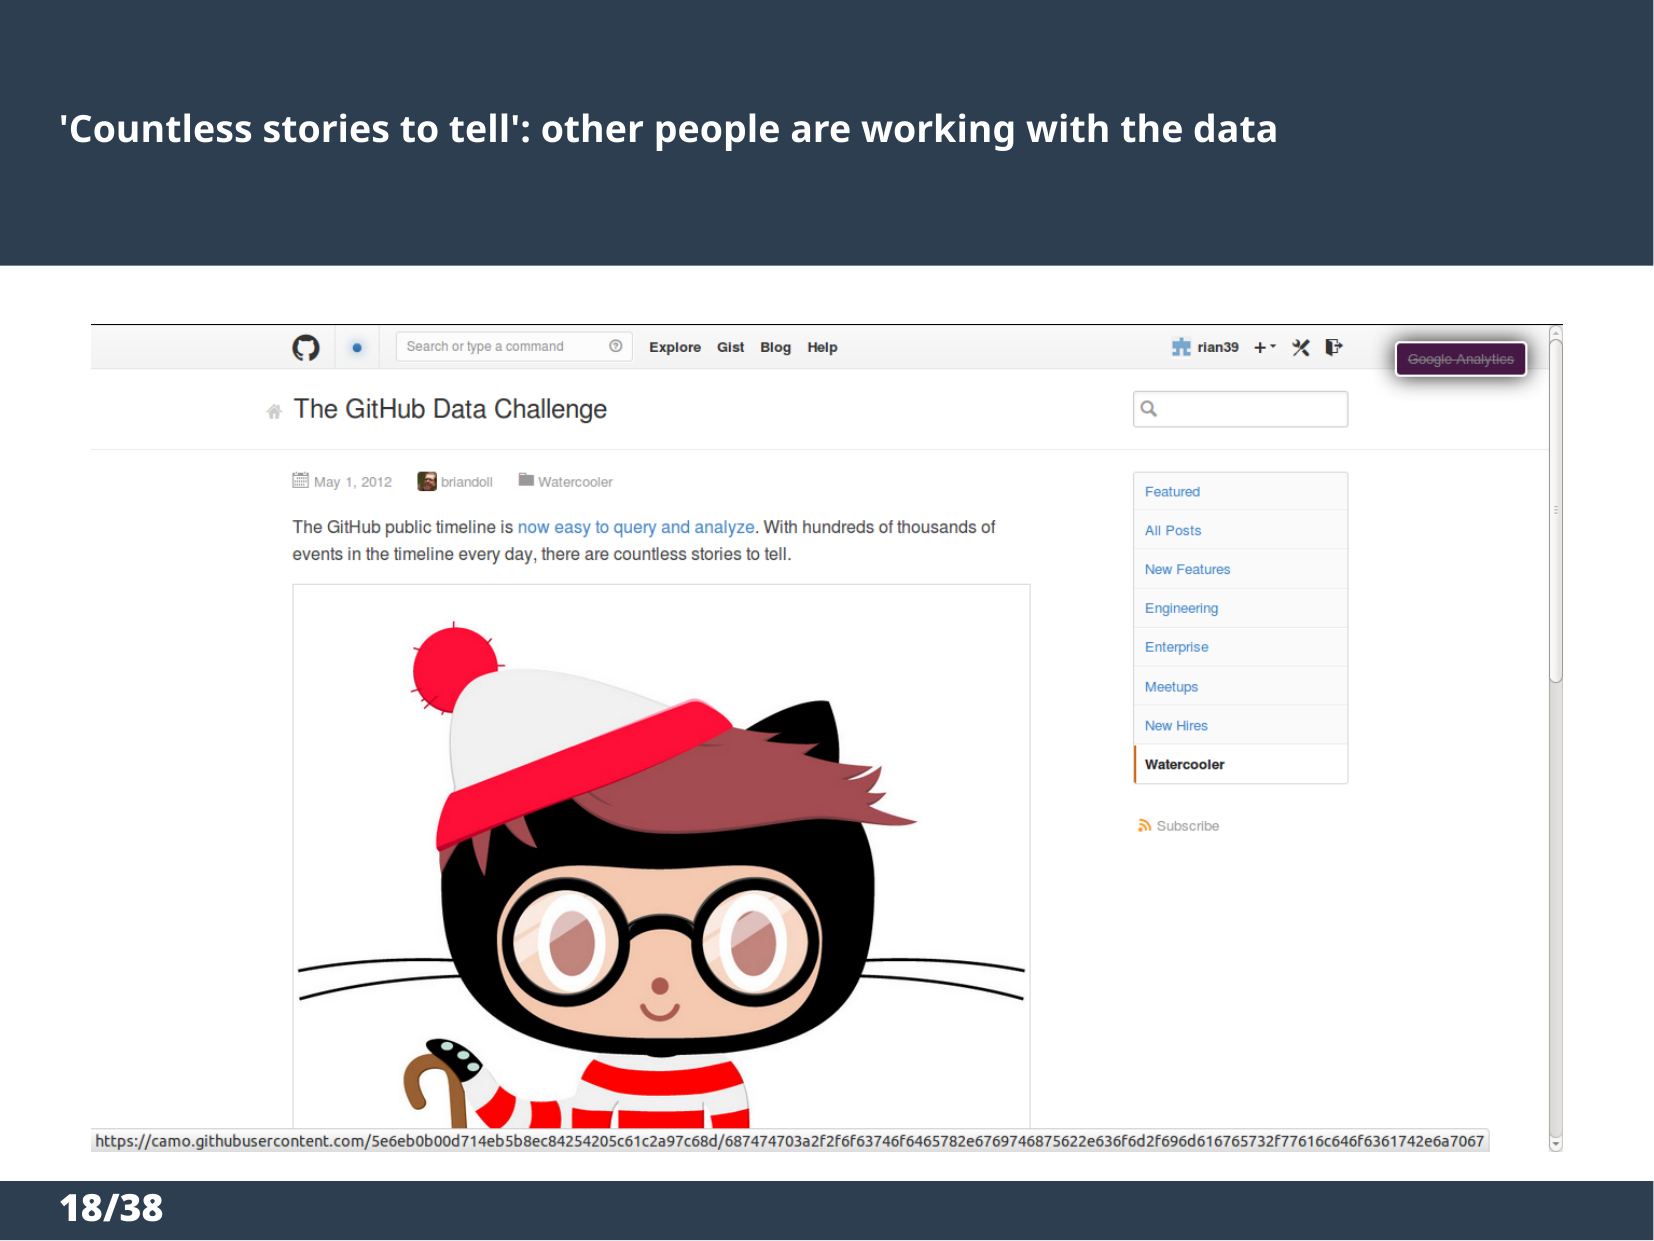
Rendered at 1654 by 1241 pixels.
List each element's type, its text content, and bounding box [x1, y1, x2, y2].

title 'Countless stories to tell': other people are working with the data [59, 49, 1595, 207]
picture [91, 324, 1563, 1152]
